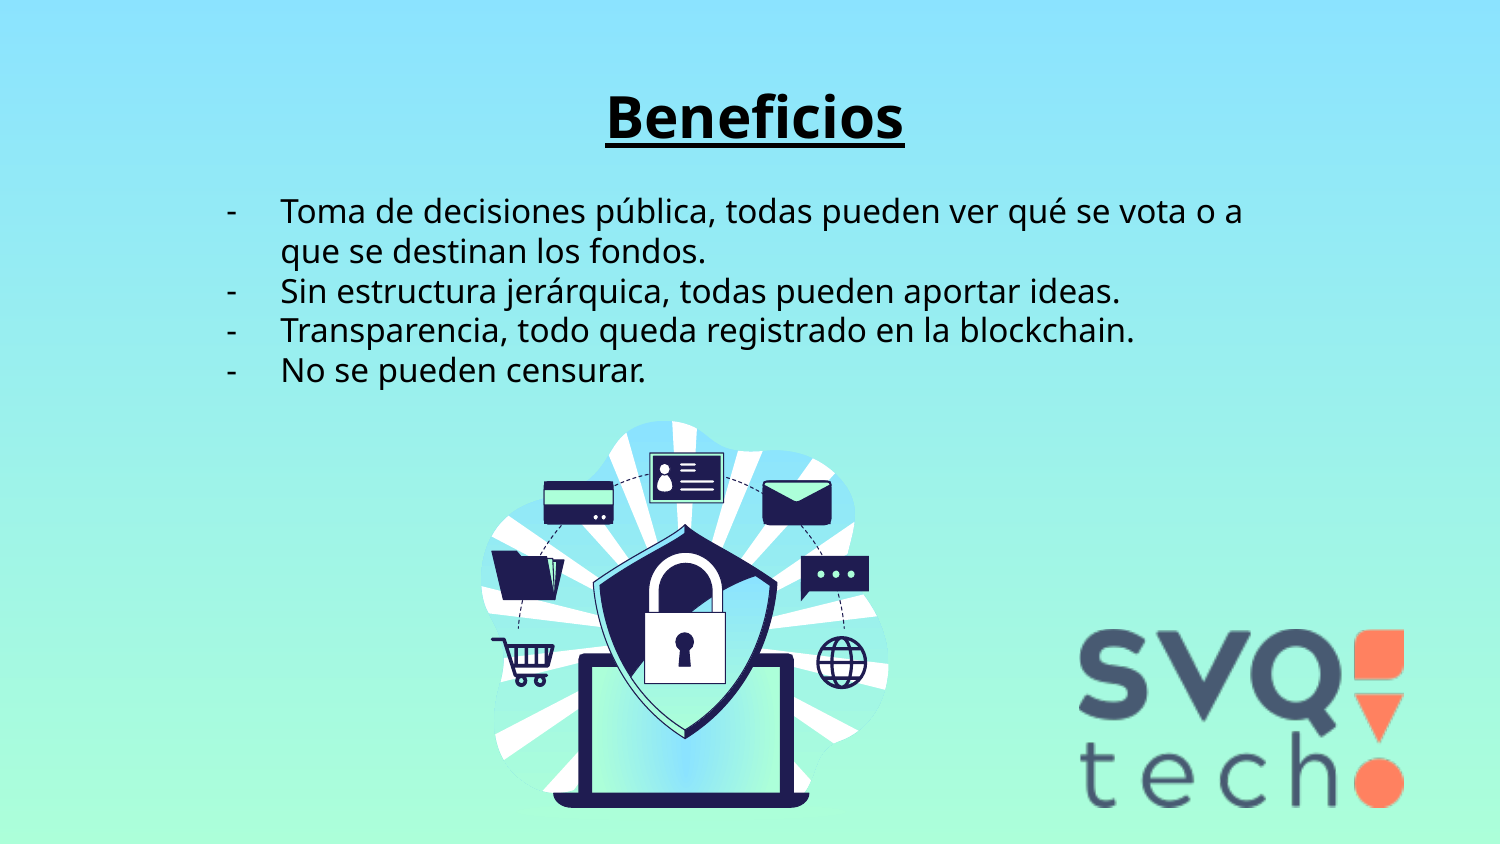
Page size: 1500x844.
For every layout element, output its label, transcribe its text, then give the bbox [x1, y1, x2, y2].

text_box Beneficios [589, 65, 975, 174]
text_box [481, 422, 889, 821]
picture [1079, 629, 1404, 808]
text_box Toma de decisiones pública, todas pueden ver qué se vota o a que se destinan los fondos. Sin estructura jerárquica, todas pueden aportar ideas. Transparencia, todo queda registrado en la blockchain. No se pueden censurar. [190, 174, 1310, 422]
